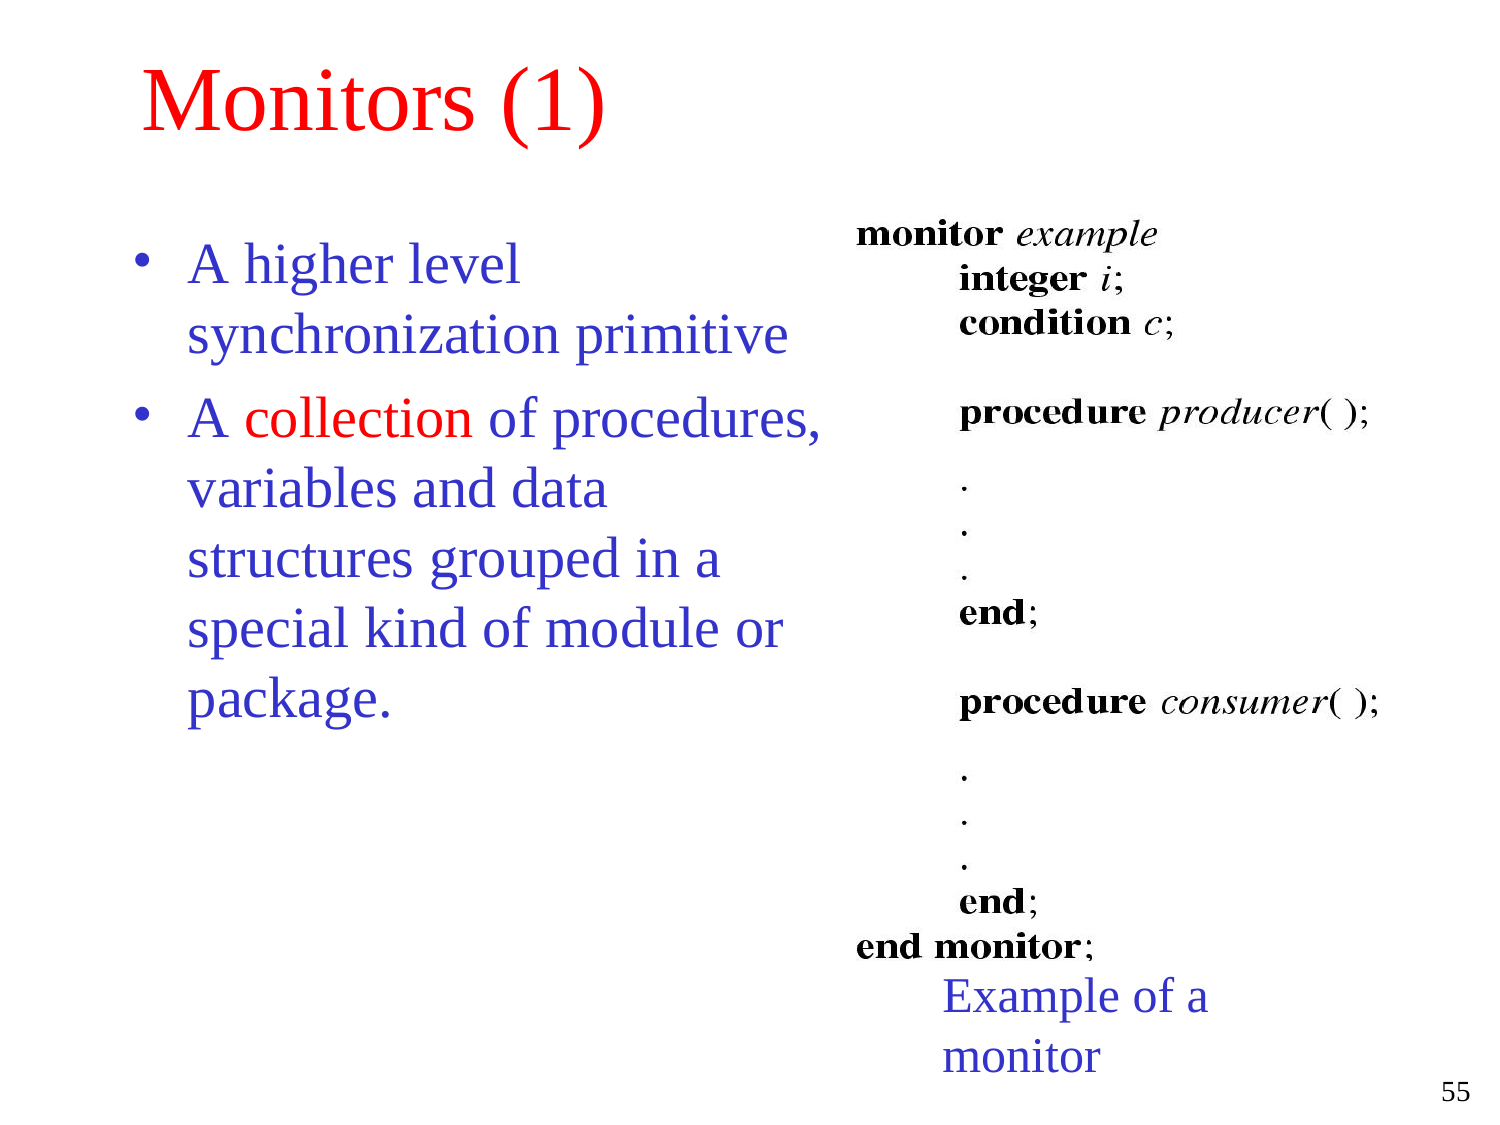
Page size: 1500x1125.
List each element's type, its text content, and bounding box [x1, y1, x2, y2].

text_box Example of a monitor [927, 954, 1395, 1125]
text_box A higher level synchronization primitive A collection of procedures, variables and data structures grouped in a special kind of module or package. [117, 217, 856, 802]
text_box <number> [1404, 1064, 1486, 1125]
picture [856, 178, 1380, 961]
text_box Monitors (1) [126, 0, 1402, 188]
